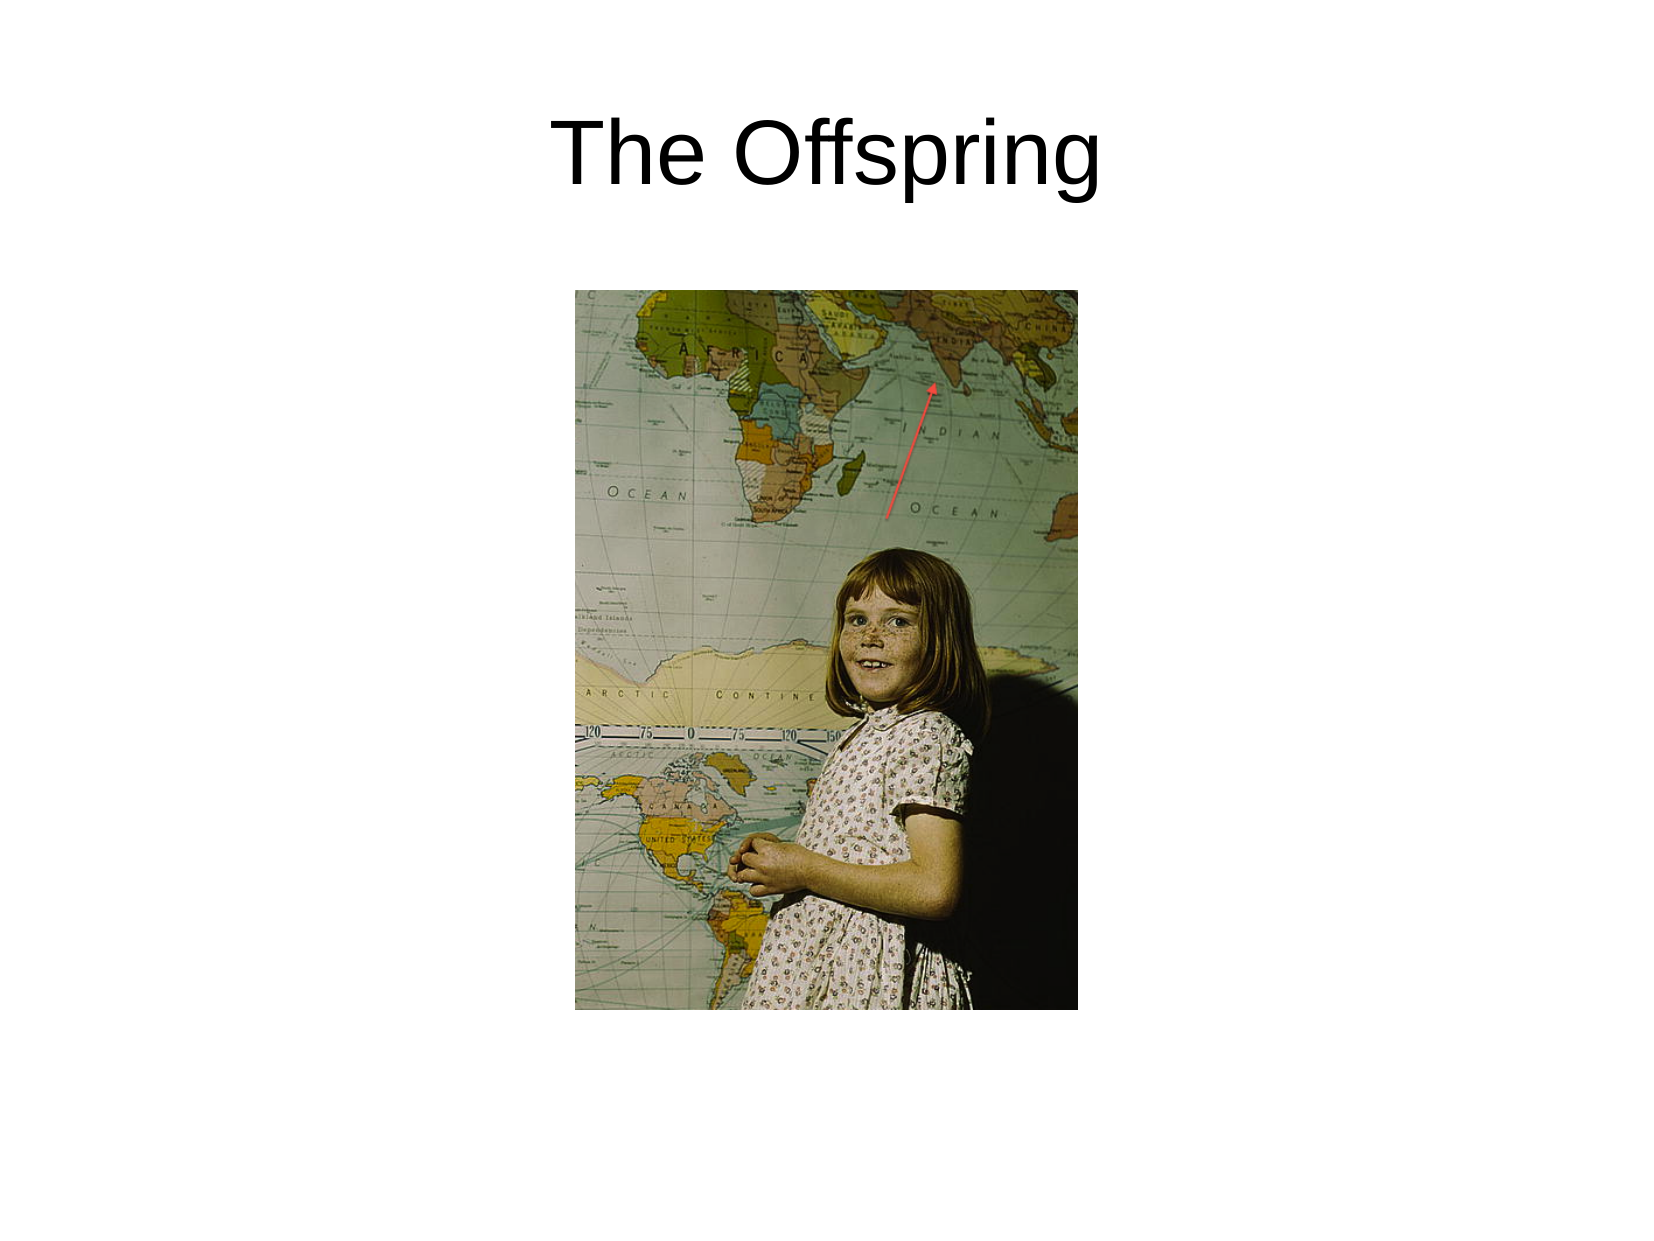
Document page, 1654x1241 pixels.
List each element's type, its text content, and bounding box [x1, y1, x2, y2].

picture [575, 290, 1078, 1010]
title The Offspring [82, 49, 1571, 257]
